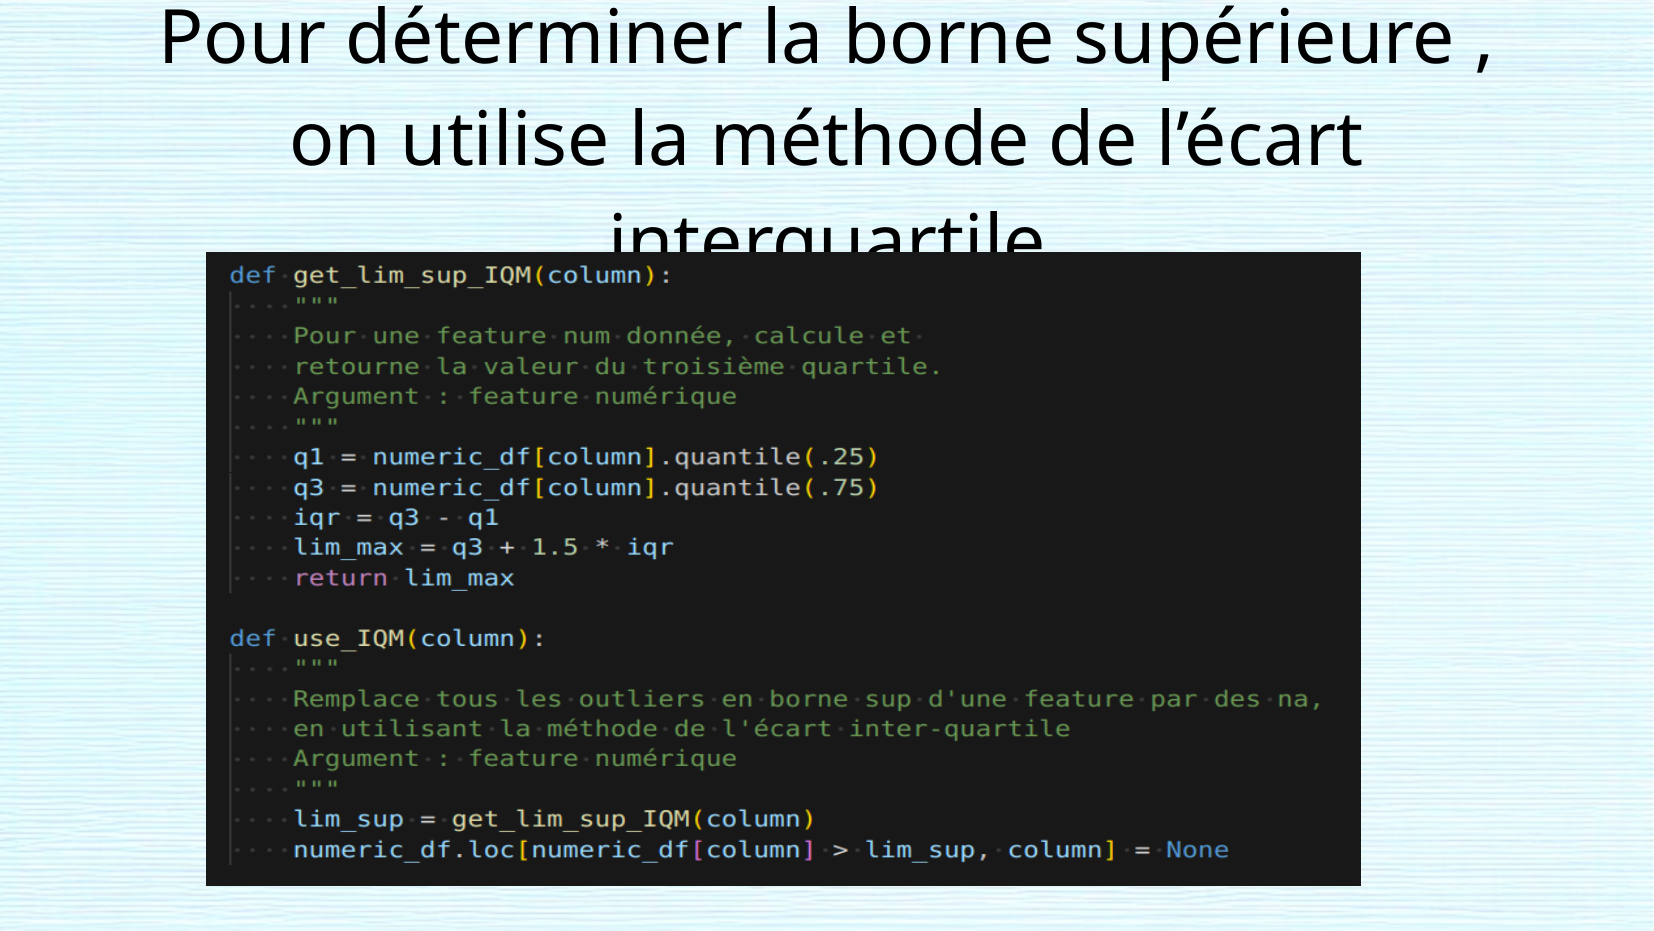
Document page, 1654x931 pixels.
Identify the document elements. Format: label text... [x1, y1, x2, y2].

title Pour déterminer la borne supérieure , on utilise la méthode de l’écart interquartile [82, 59, 1571, 215]
picture [206, 252, 1361, 886]
